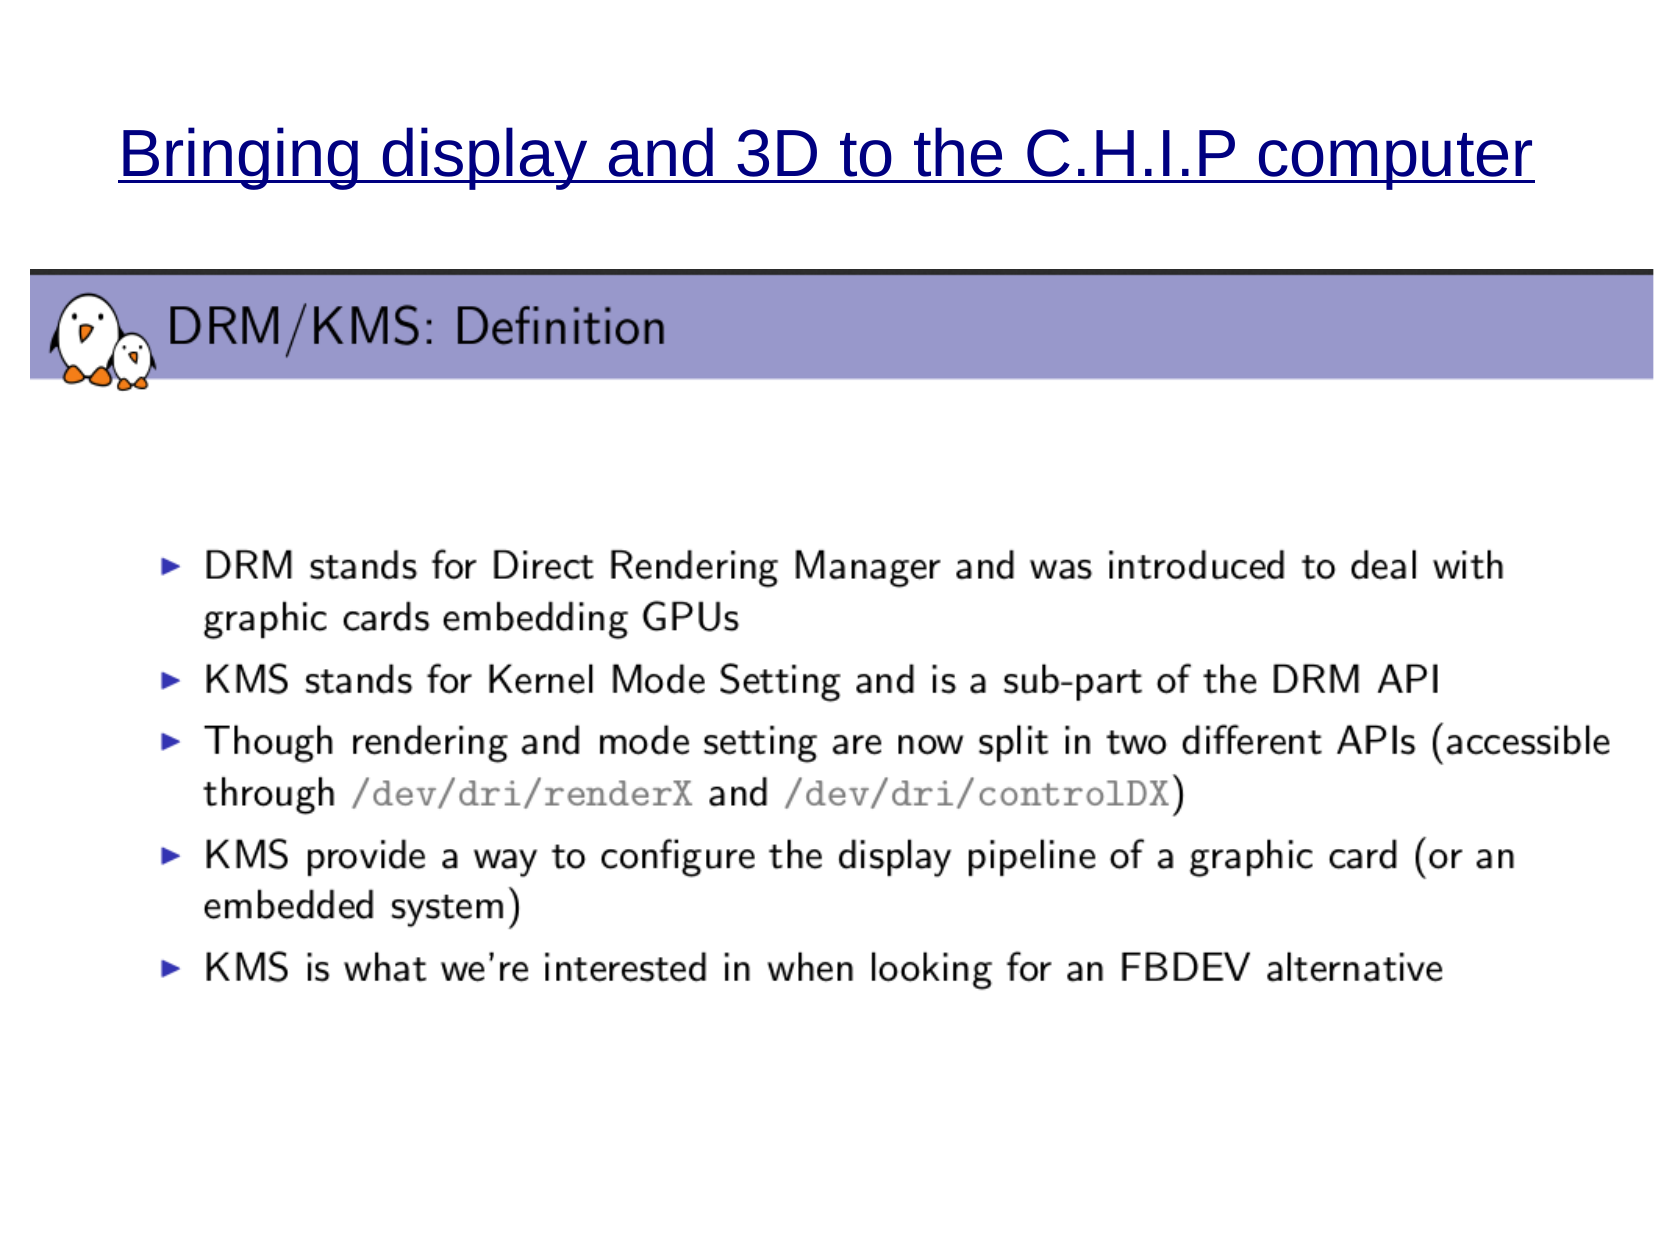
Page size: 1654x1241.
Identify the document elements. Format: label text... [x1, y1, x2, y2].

picture [30, 269, 1654, 1064]
title Bringing display and 3D to the C.H.I.P computer [82, 49, 1571, 257]
